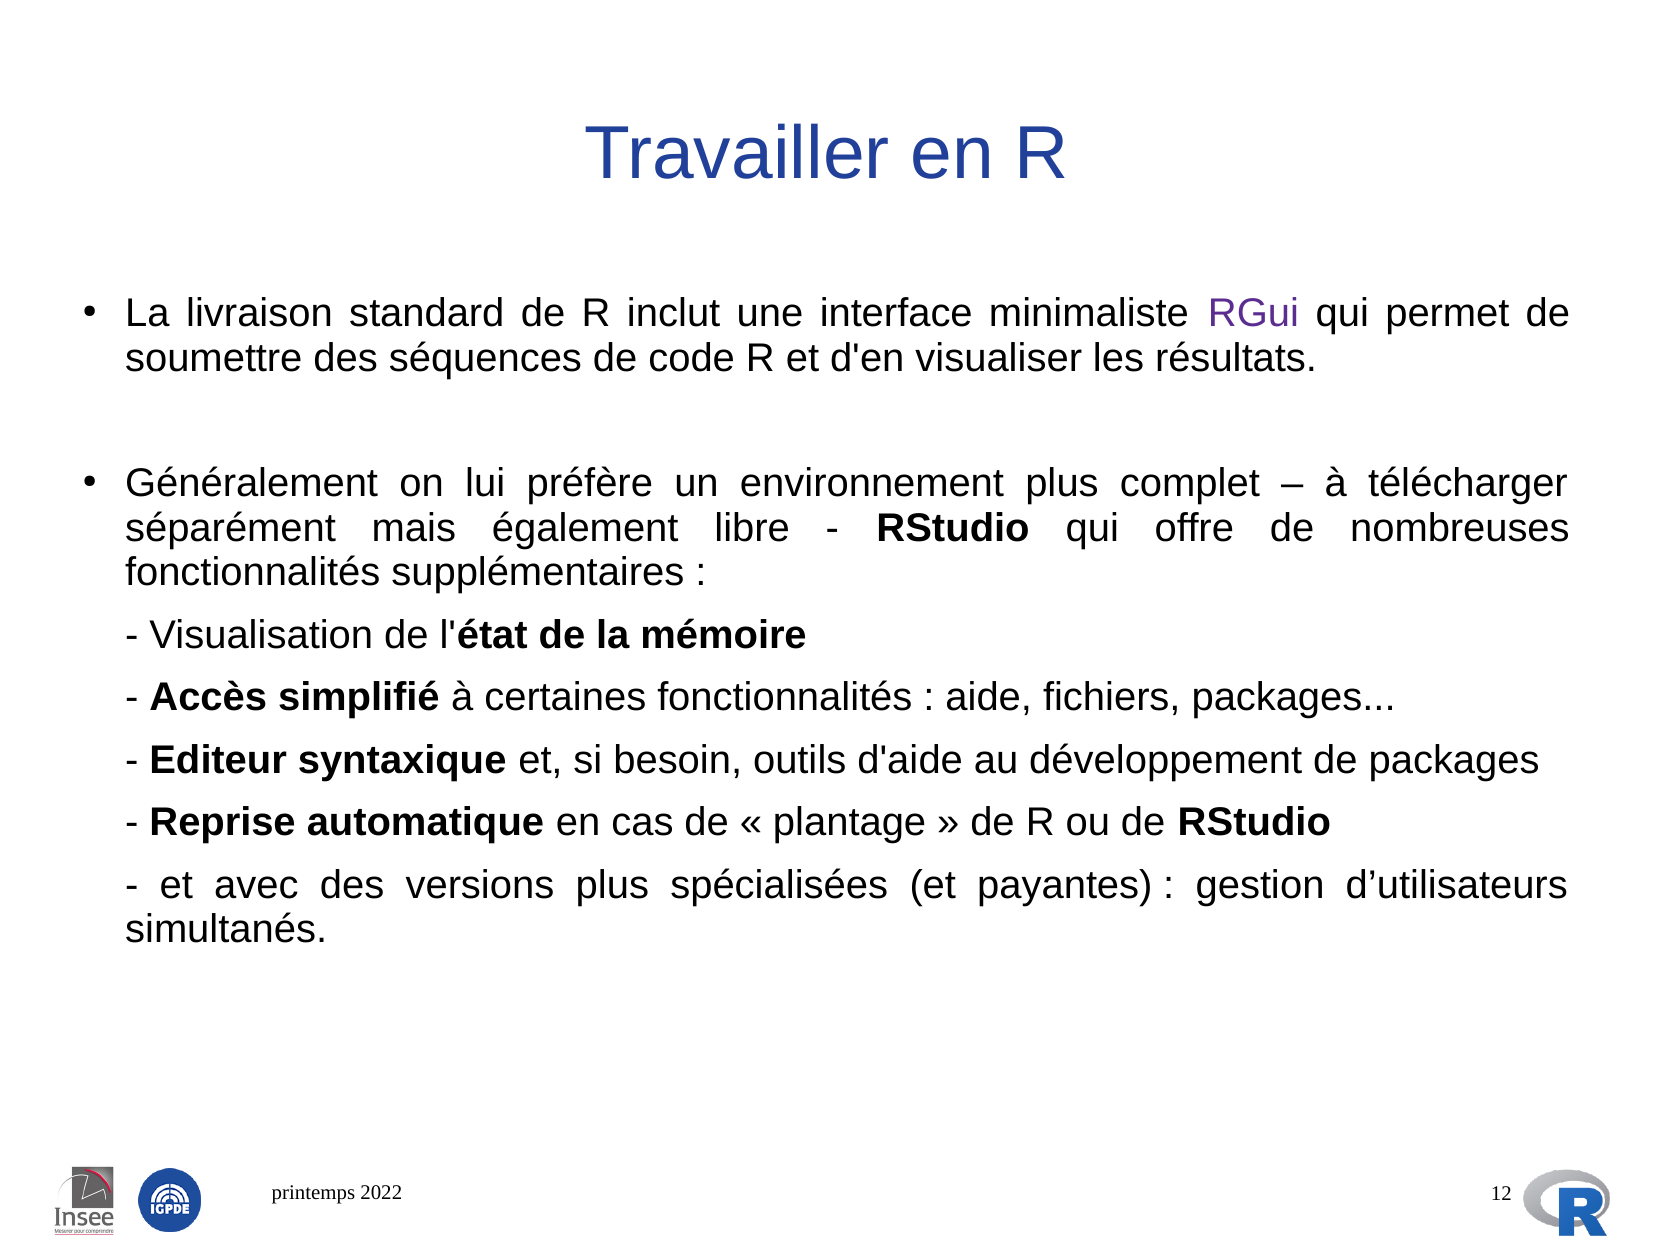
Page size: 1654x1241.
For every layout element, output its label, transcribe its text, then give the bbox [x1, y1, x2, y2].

title Travailler en R [82, 49, 1571, 257]
list La livraison standard de R inclut une interface minimaliste RGui qui permet de soumettre des séquences de code R et d'en visualiser les résultats. Généralement on lui préfère un environnement plus complet – à télécharger séparément mais également libre - RStudio qui offre de nombreuses fonctionnalités supplémentaires : - Visualisation de l'état de la mémoire - Accès simplifié à certaines fonctionnalités : aide, fichiers, packages... - Editeur syntaxique et, si besoin, outils d'aide au développement de packages - Reprise automatique en cas de « plantage » de R ou de RStudio - et avec des versions plus spécialisées (et payantes) : gestion d’utilisateurs simultanés. [82, 290, 1571, 1010]
picture [47, 1163, 120, 1236]
picture [1523, 1169, 1610, 1236]
picture [138, 1168, 201, 1232]
